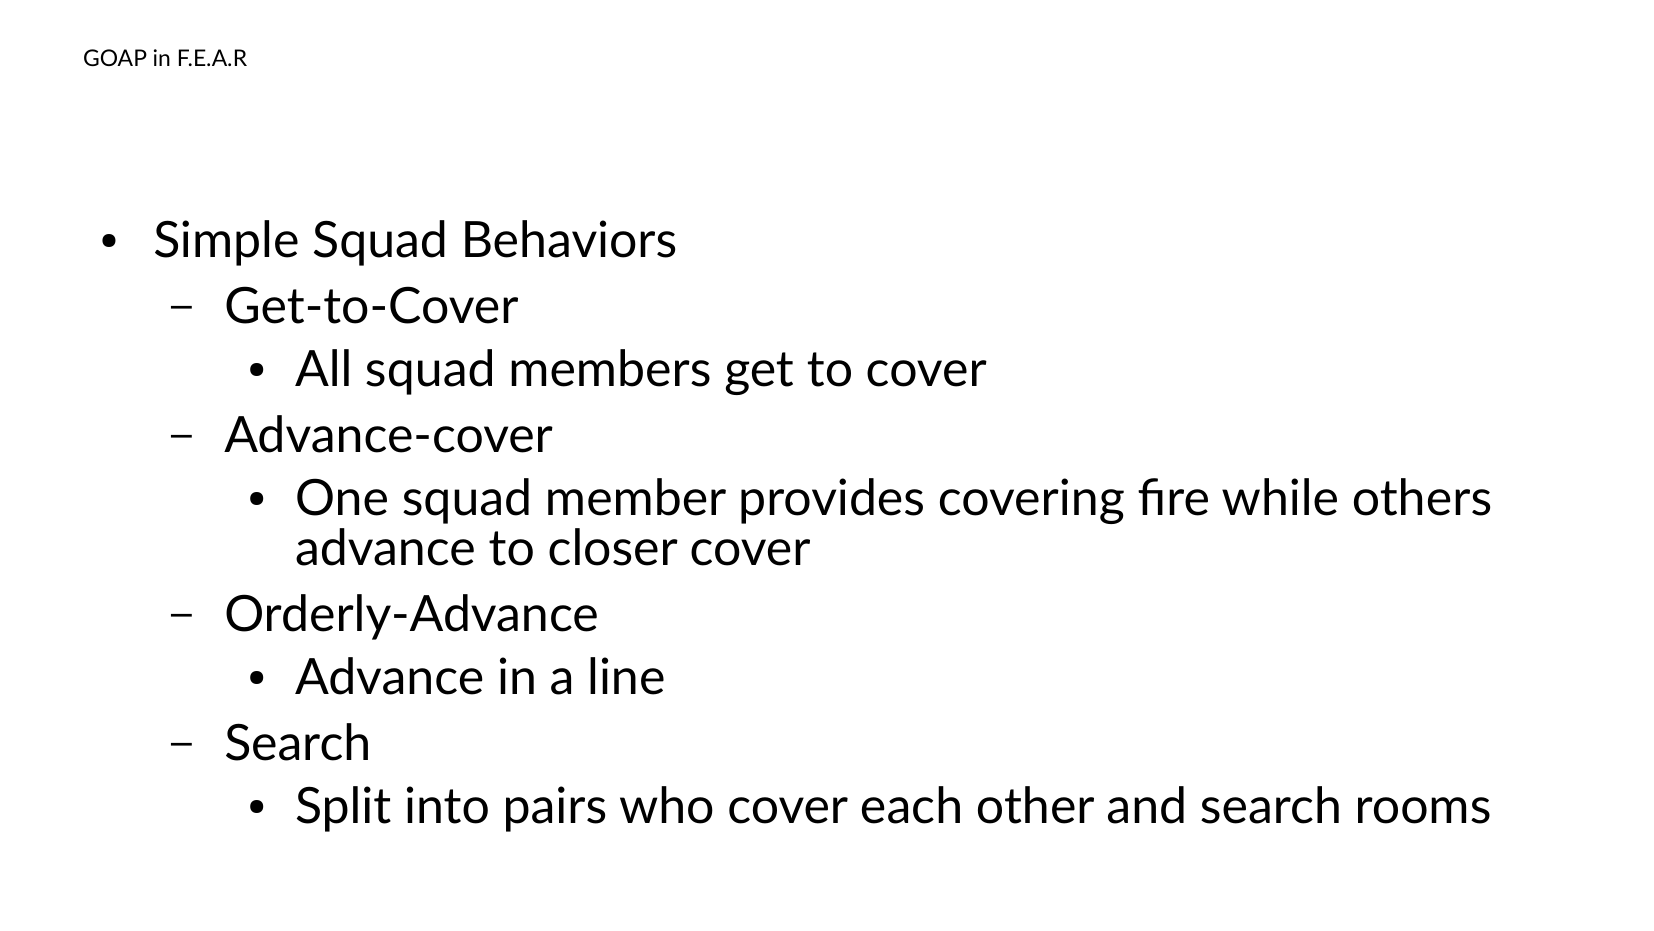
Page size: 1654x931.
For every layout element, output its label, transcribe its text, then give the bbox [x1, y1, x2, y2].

list Simple Squad Behaviors Get-to-Cover All squad members get to cover Advance-cover One squad member provides covering fire while others advance to closer cover Orderly-Advance Advance in a line Search Split into pairs who cover each other and search rooms [82, 217, 1571, 839]
title GOAP in F.E.A.R [83, 0, 1571, 119]
